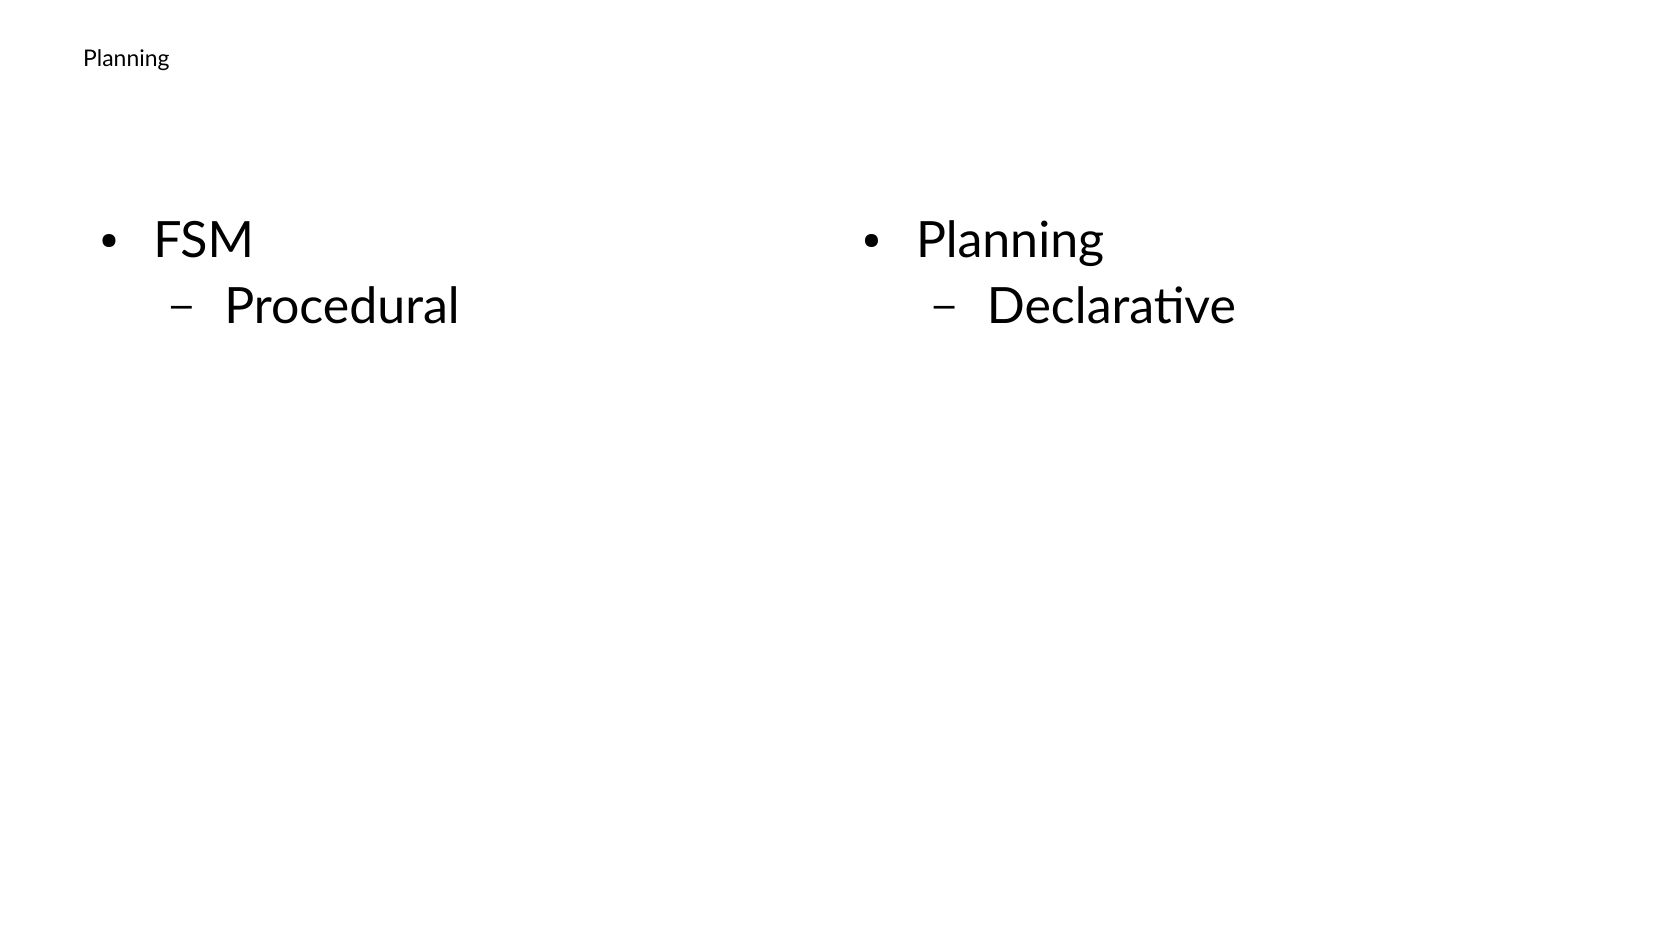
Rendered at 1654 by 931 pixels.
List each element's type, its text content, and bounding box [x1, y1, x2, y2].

title Planning [83, 0, 1571, 119]
list Planning Declarative [845, 217, 1572, 839]
list FSM Procedural [82, 217, 809, 839]
